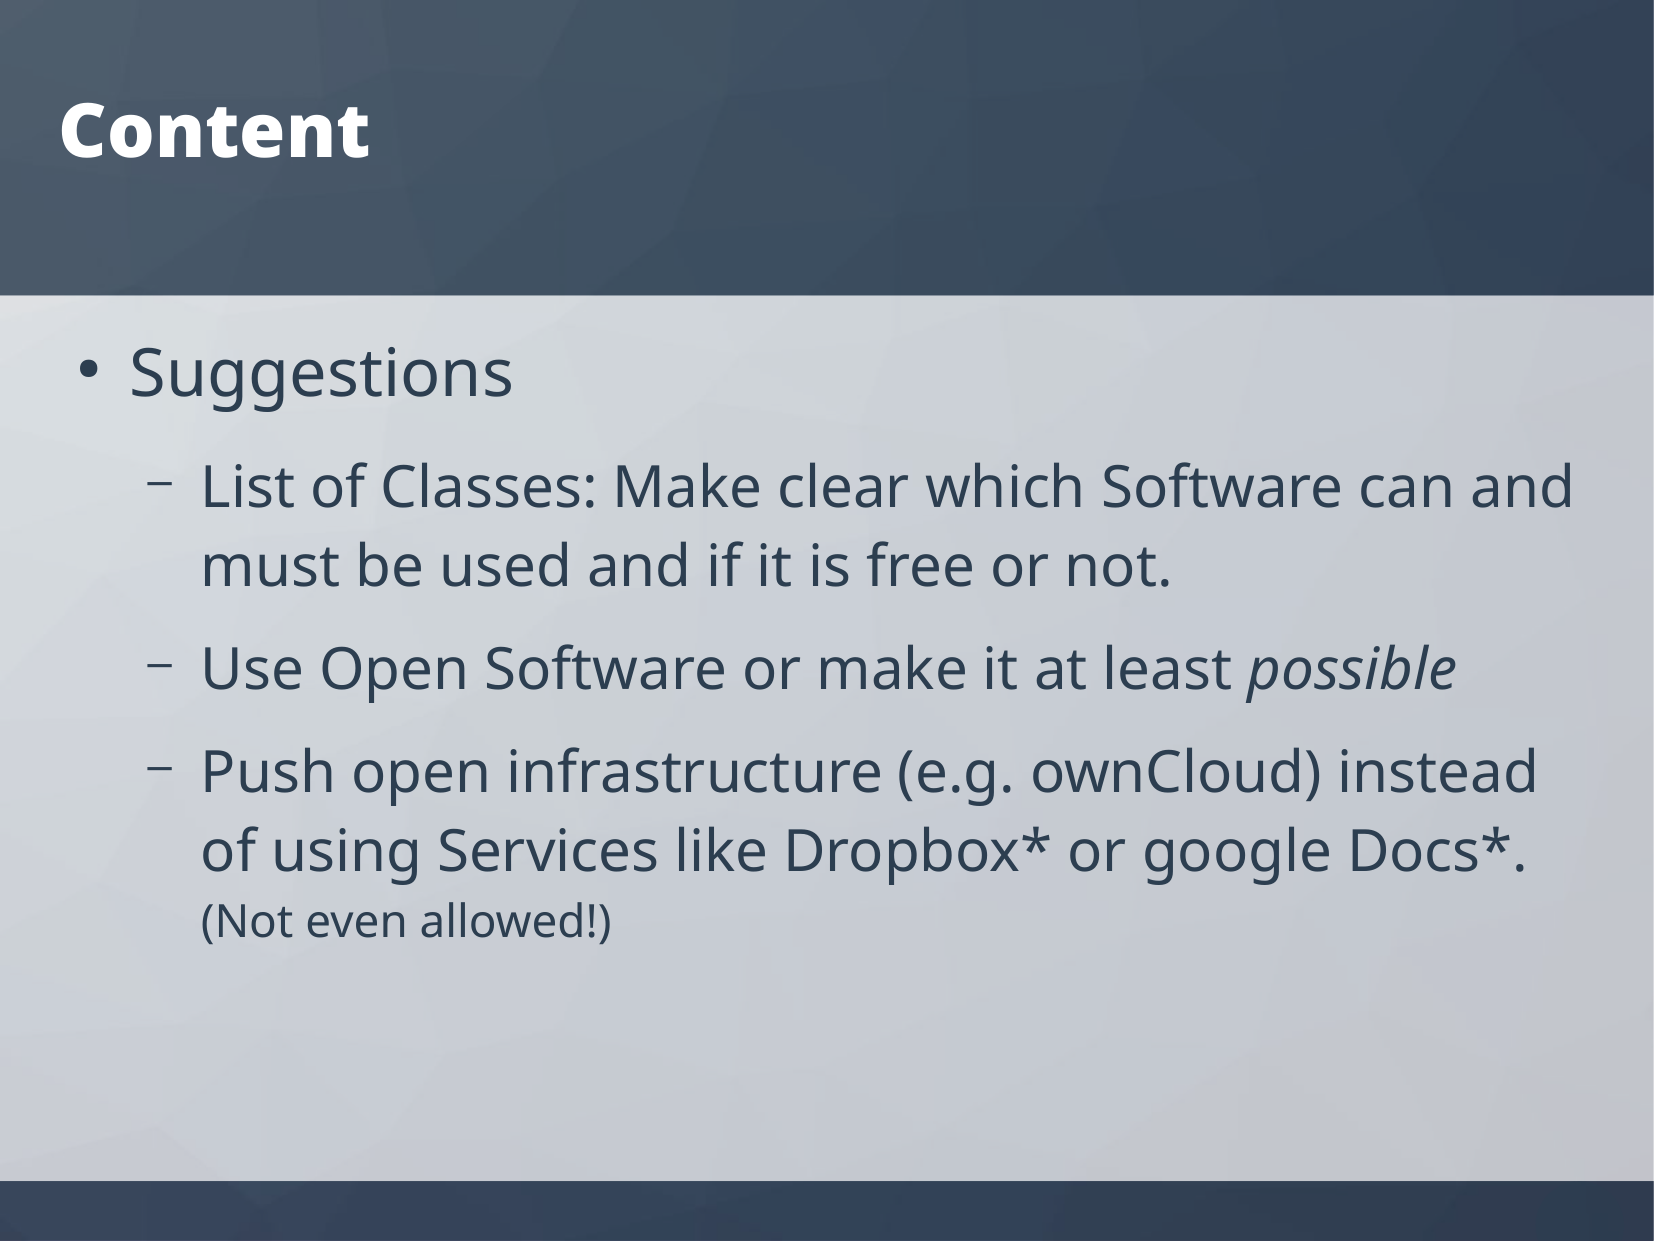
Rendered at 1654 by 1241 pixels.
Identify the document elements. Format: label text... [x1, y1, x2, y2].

list Suggestions List of Classes: Make clear which Software can and must be used and if it is free or not. Use Open Software or make it at least possible Push open infrastructure (e.g. ownCloud) instead of using Services like Dropbox* or google Docs*. (Not even allowed!) [59, 324, 1595, 1152]
title Content [59, 49, 1595, 207]
